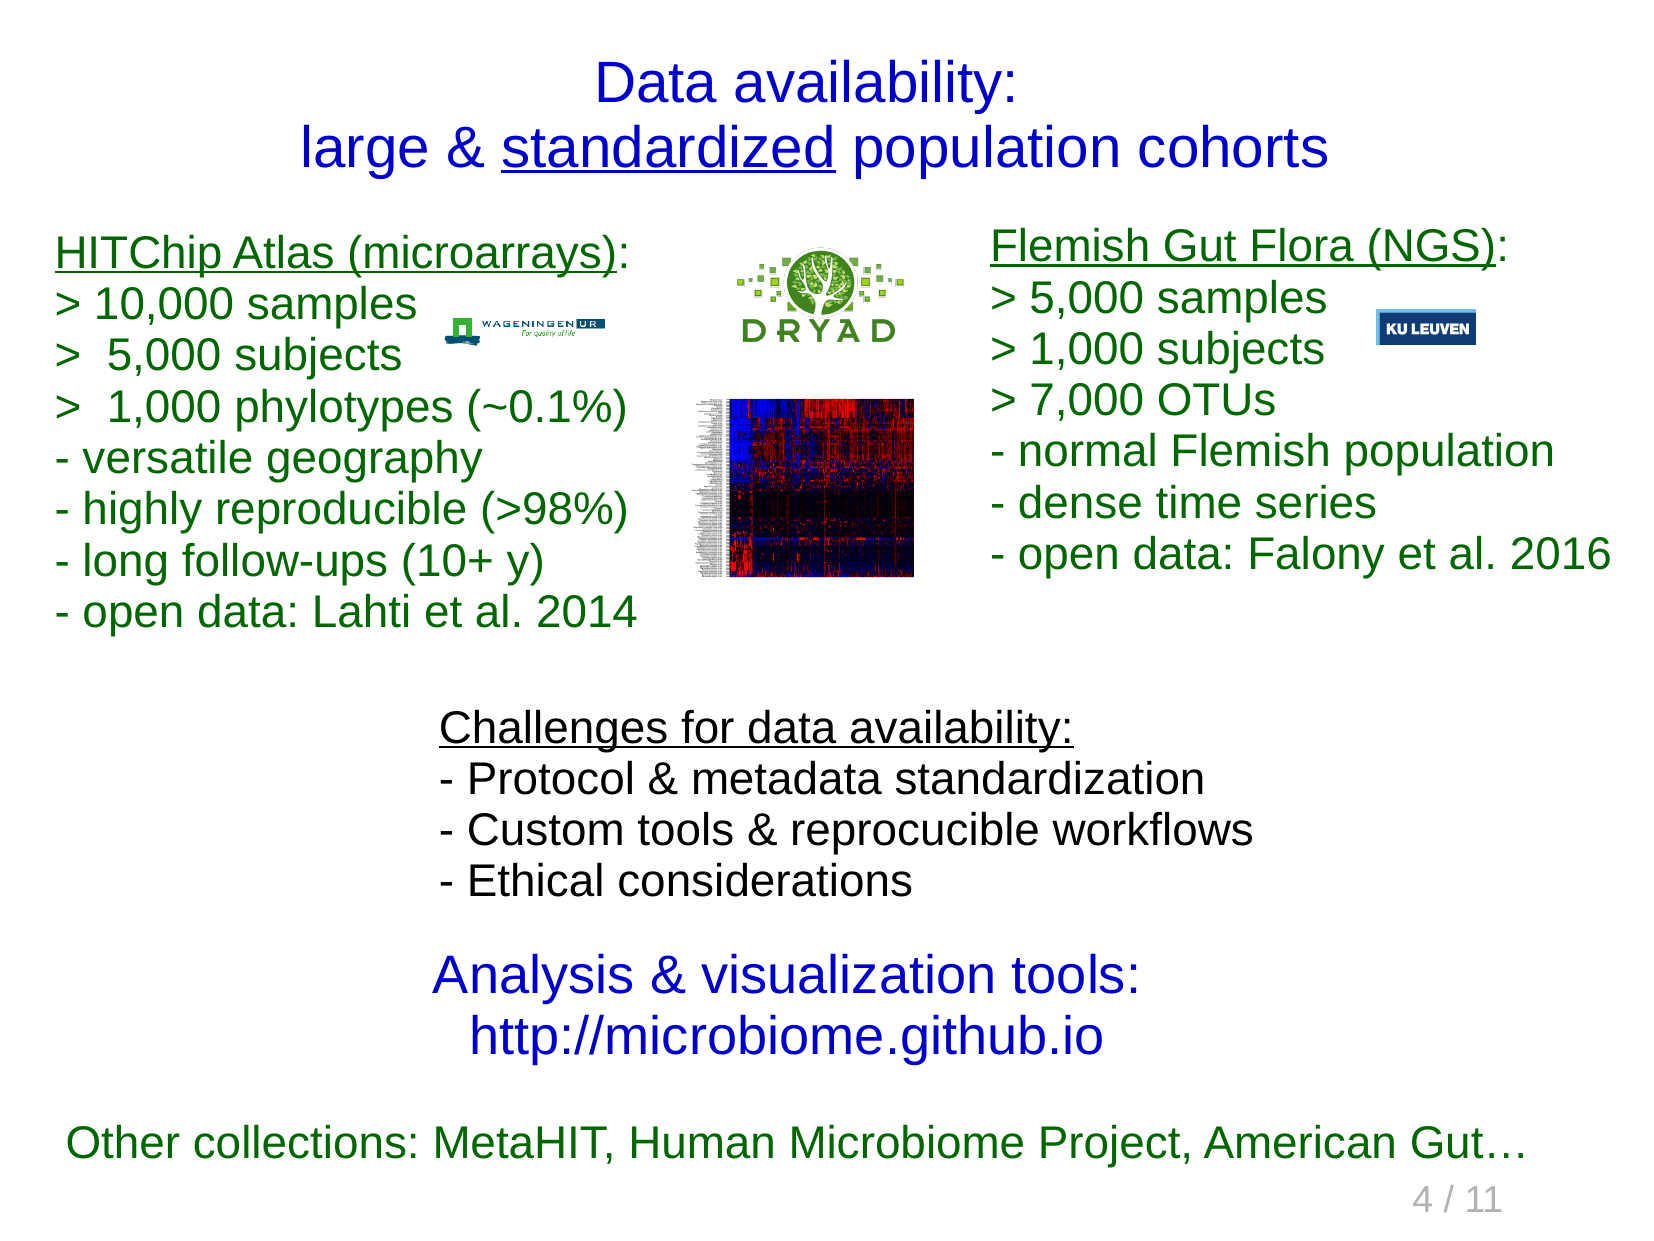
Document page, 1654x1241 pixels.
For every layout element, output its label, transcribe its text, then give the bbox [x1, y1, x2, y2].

picture [716, 242, 911, 346]
text_box Data availability: large & standardized population cohorts [40, 41, 1590, 187]
text_box <number> / 11 [1397, 1171, 1651, 1228]
text_box Flemish Gut Flora (NGS): > 5,000 samples > 1,000 subjects > 7,000 OTUs - normal Flemish population - dense time series - open data: Falony et al. 2016 [975, 213, 1628, 604]
text_box Analysis & visualization tools: http://microbiome.github.io [364, 944, 1211, 1066]
picture [679, 378, 921, 612]
text_box Other collections: MetaHIT, Human Microbiome Project, American Gut… [50, 1109, 1607, 1187]
text_box HITChip Atlas (microarrays): > 10,000 samples > 5,000 subjects > 1,000 phylotypes (~0.1%) - versatile geography - highly reproducible (>98%) - long follow-ups (10+ y) - open data: Lahti et al. 2014 [39, 219, 655, 613]
picture [435, 310, 613, 351]
text_box [38, 613, 763, 837]
text_box Challenges for data availability: - Protocol & metadata standardization - Custom tools & reprocucible workflows - Ethical considerations [424, 694, 1280, 919]
picture [1376, 309, 1476, 345]
